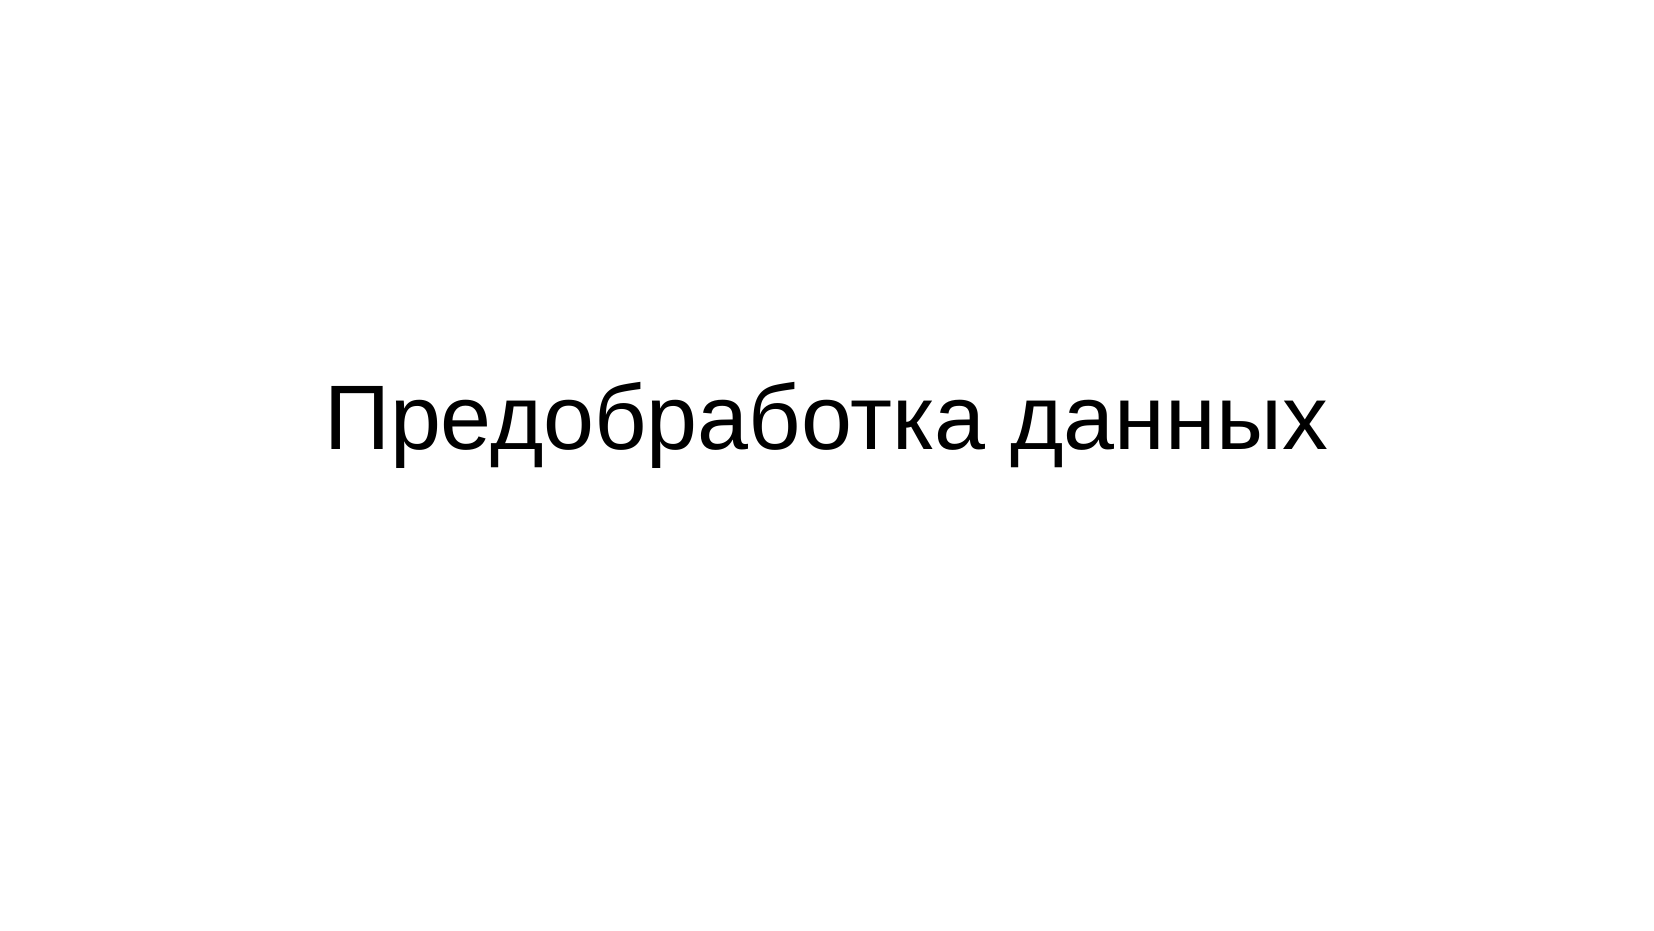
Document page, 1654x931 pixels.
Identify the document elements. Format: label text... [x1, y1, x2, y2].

title Предобработка данных [82, 339, 1571, 496]
